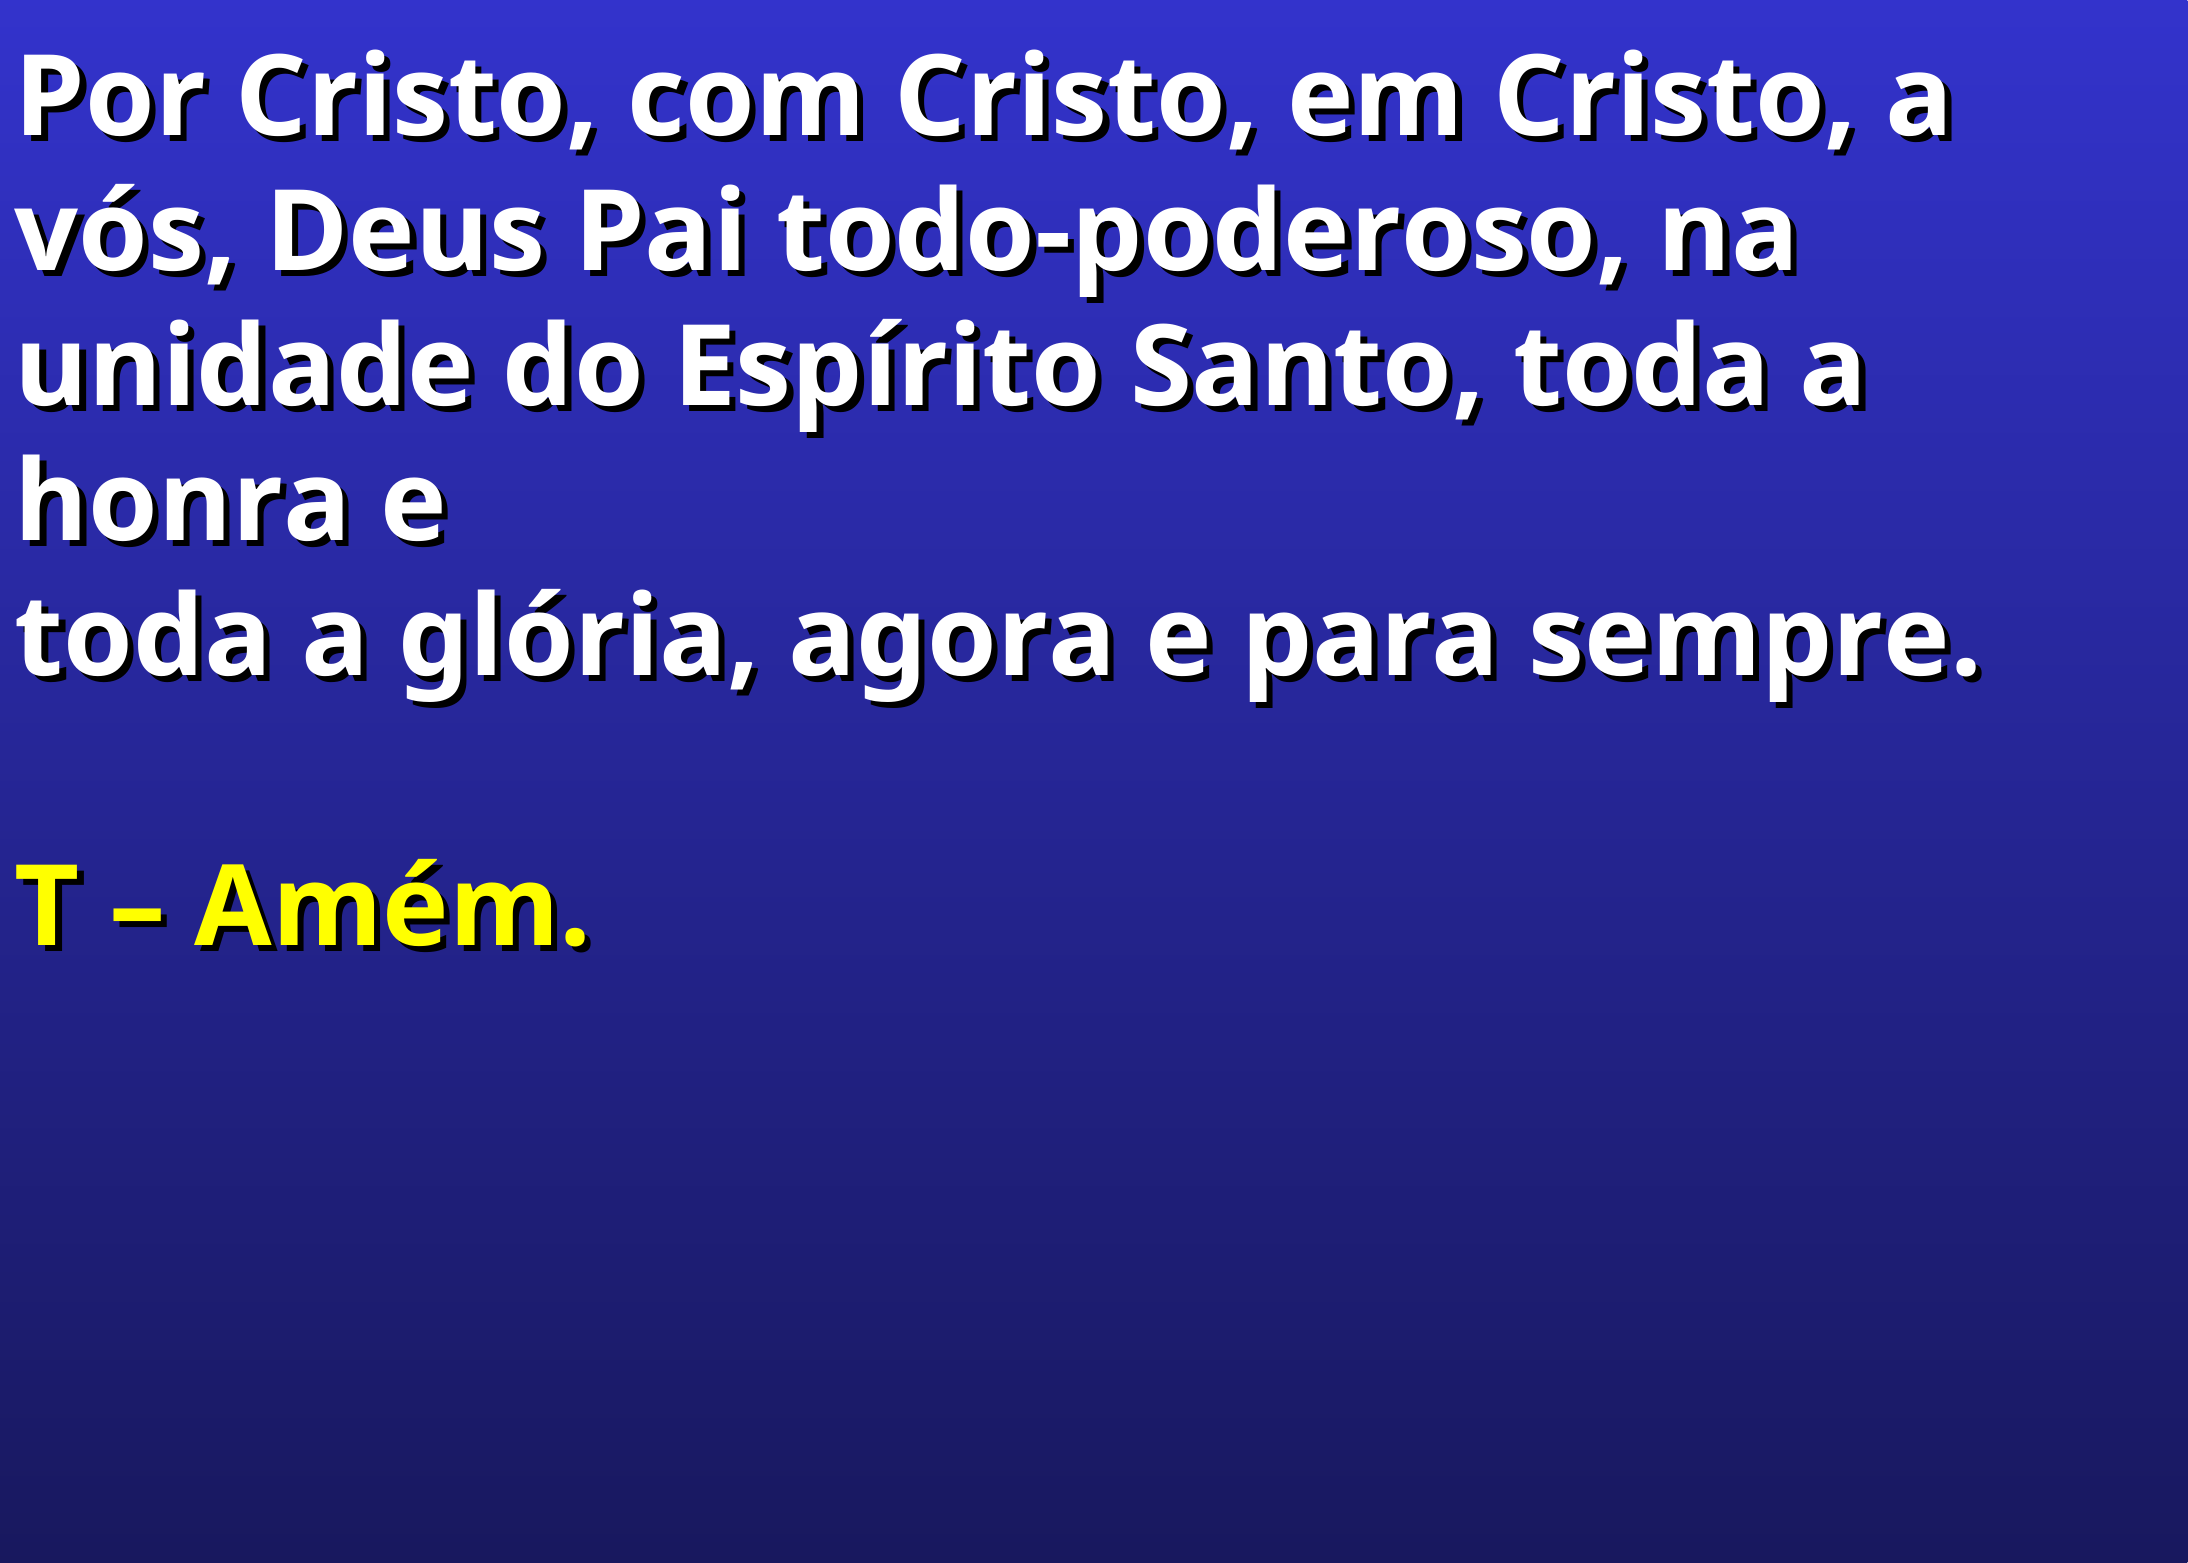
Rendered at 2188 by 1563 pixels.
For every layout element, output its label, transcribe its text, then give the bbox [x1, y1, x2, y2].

text_box Por Cristo, com Cristo, em Cristo, a vós, Deus Pai todo-poderoso, na unidade do Espírito Santo, toda a honra e toda a glória, agora e para sempre. T – Amém. [0, 15, 2188, 1111]
